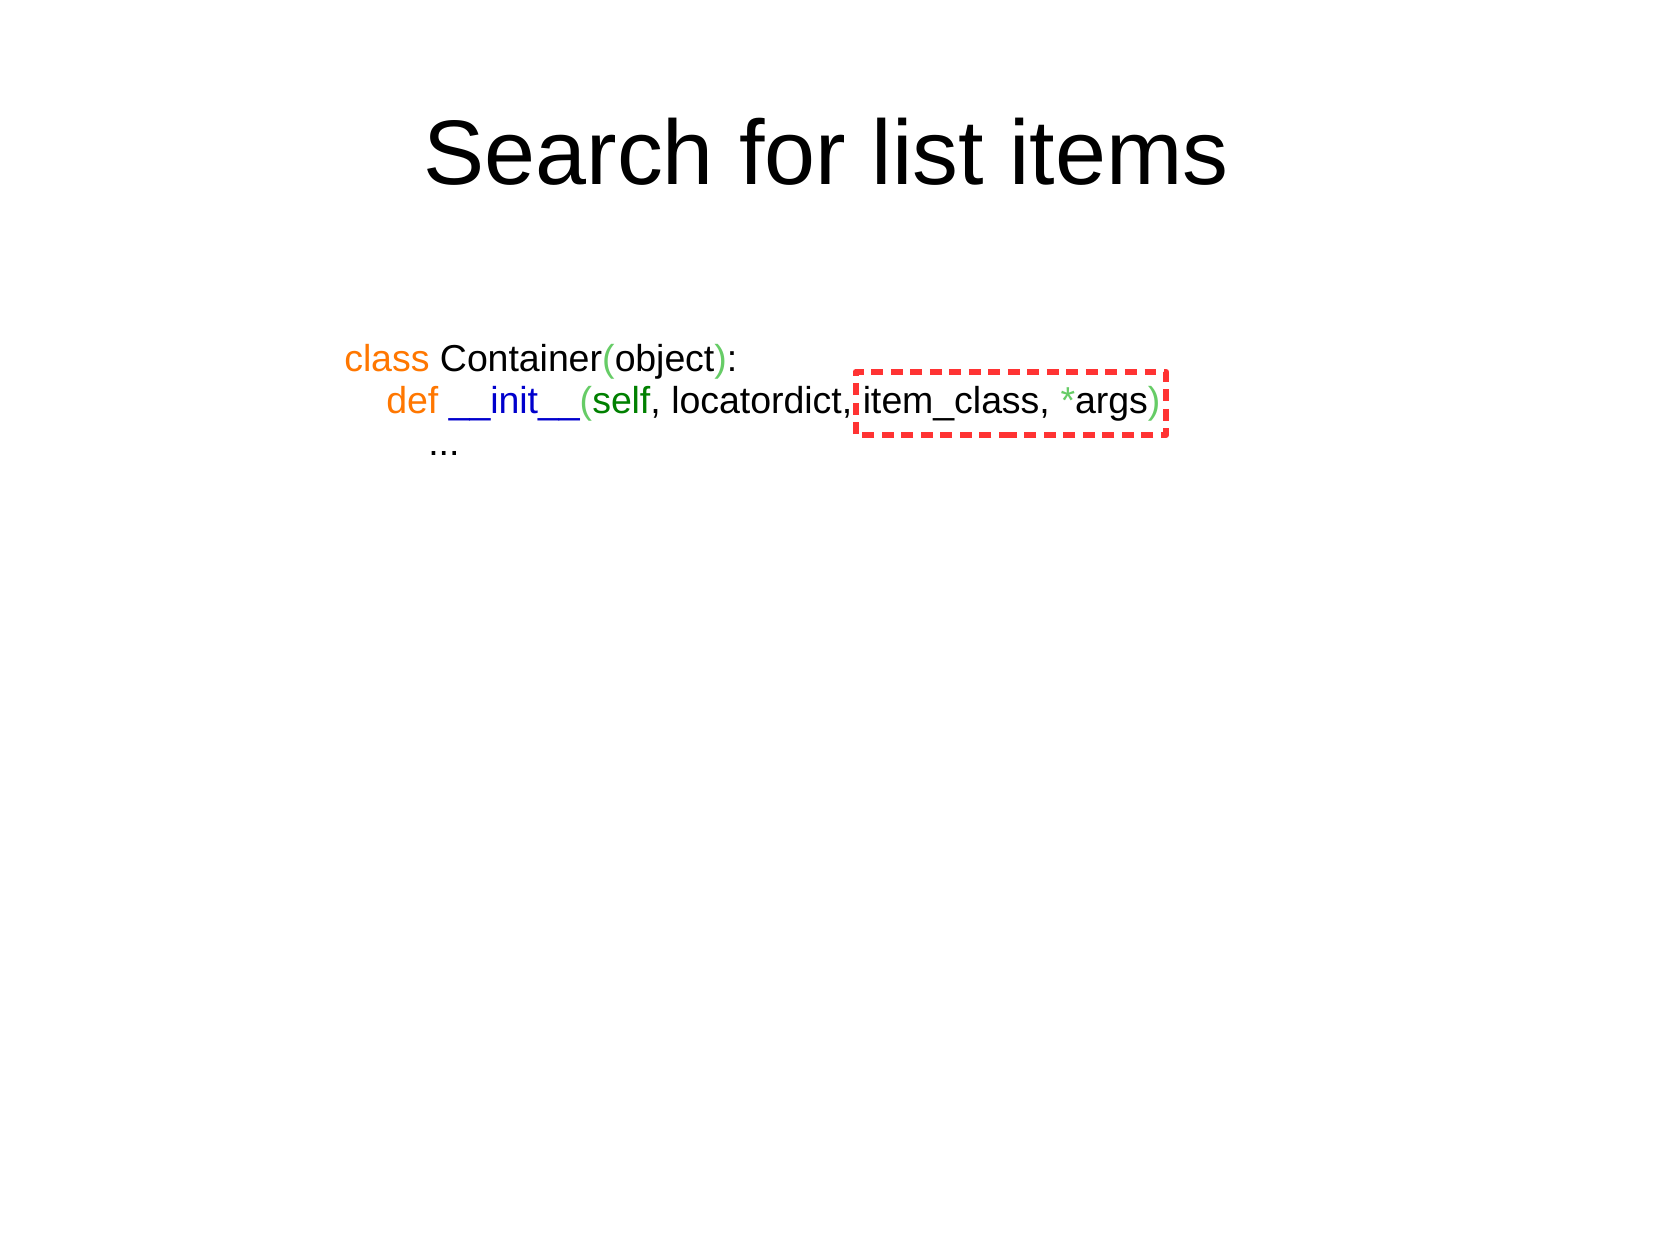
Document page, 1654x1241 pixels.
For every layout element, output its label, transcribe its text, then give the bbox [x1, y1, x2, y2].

text_box class Container(object): def __init__(self, locatordict, item_class, *args): ... [329, 330, 1186, 471]
title Search for list items [82, 49, 1571, 257]
